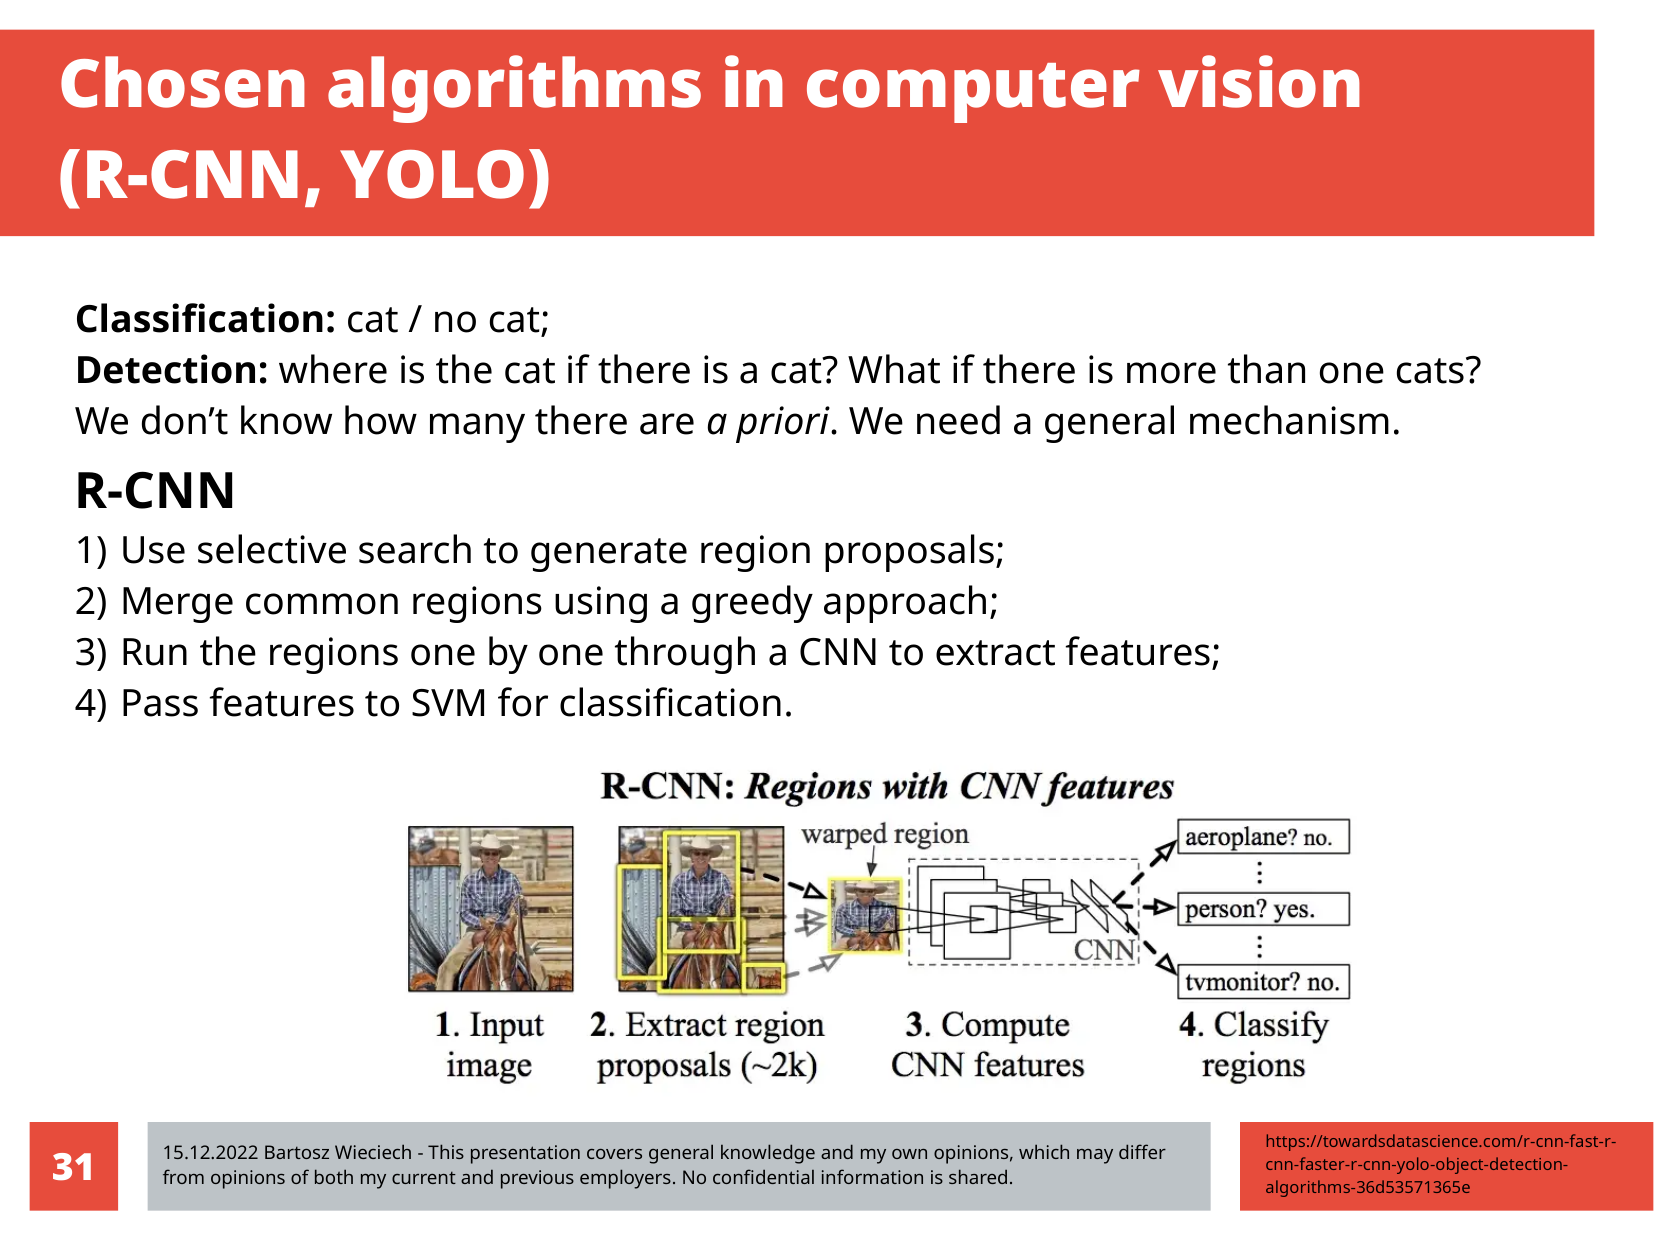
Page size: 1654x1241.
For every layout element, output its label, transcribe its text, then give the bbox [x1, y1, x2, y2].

text_box https://towardsdatascience.com/r-cnn-fast-r-cnn-faster-r-cnn-yolo-object-detection-algorithms-36d53571365e [1250, 1122, 1654, 1207]
text_box Classification: cat / no cat; Detection: where is the cat if there is a cat? What if there is more than one cats? We don’t know how many there are a priori. We need a general mechanism. [60, 285, 1561, 447]
text_box R-CNN Use selective search to generate region proposals; Merge common regions using a greedy approach; Run the regions one by one through a CNN to extract features; Pass features to SVM for classification. [60, 447, 1561, 736]
picture [367, 719, 1411, 1107]
title Chosen algorithms in computer vision (R-CNN, YOLO) [58, 70, 1594, 218]
